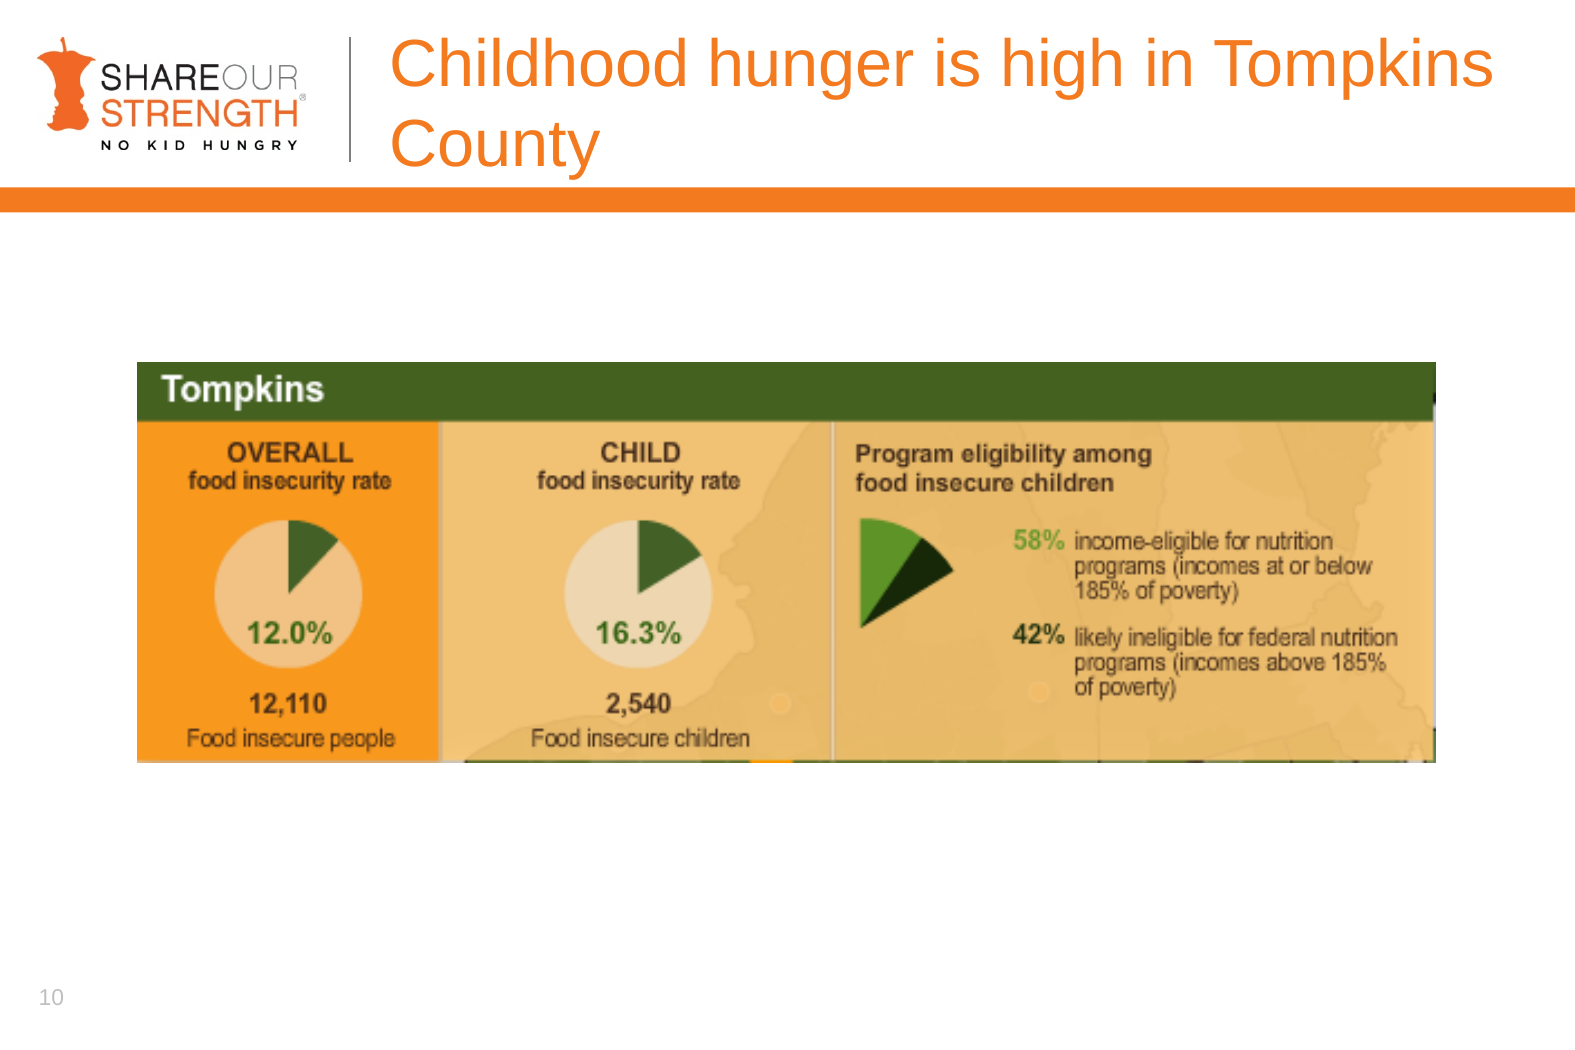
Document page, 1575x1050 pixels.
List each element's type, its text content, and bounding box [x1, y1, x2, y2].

title Childhood hunger is high in Tompkins County [375, 12, 1513, 200]
picture [37, 37, 306, 150]
picture [137, 362, 1436, 763]
